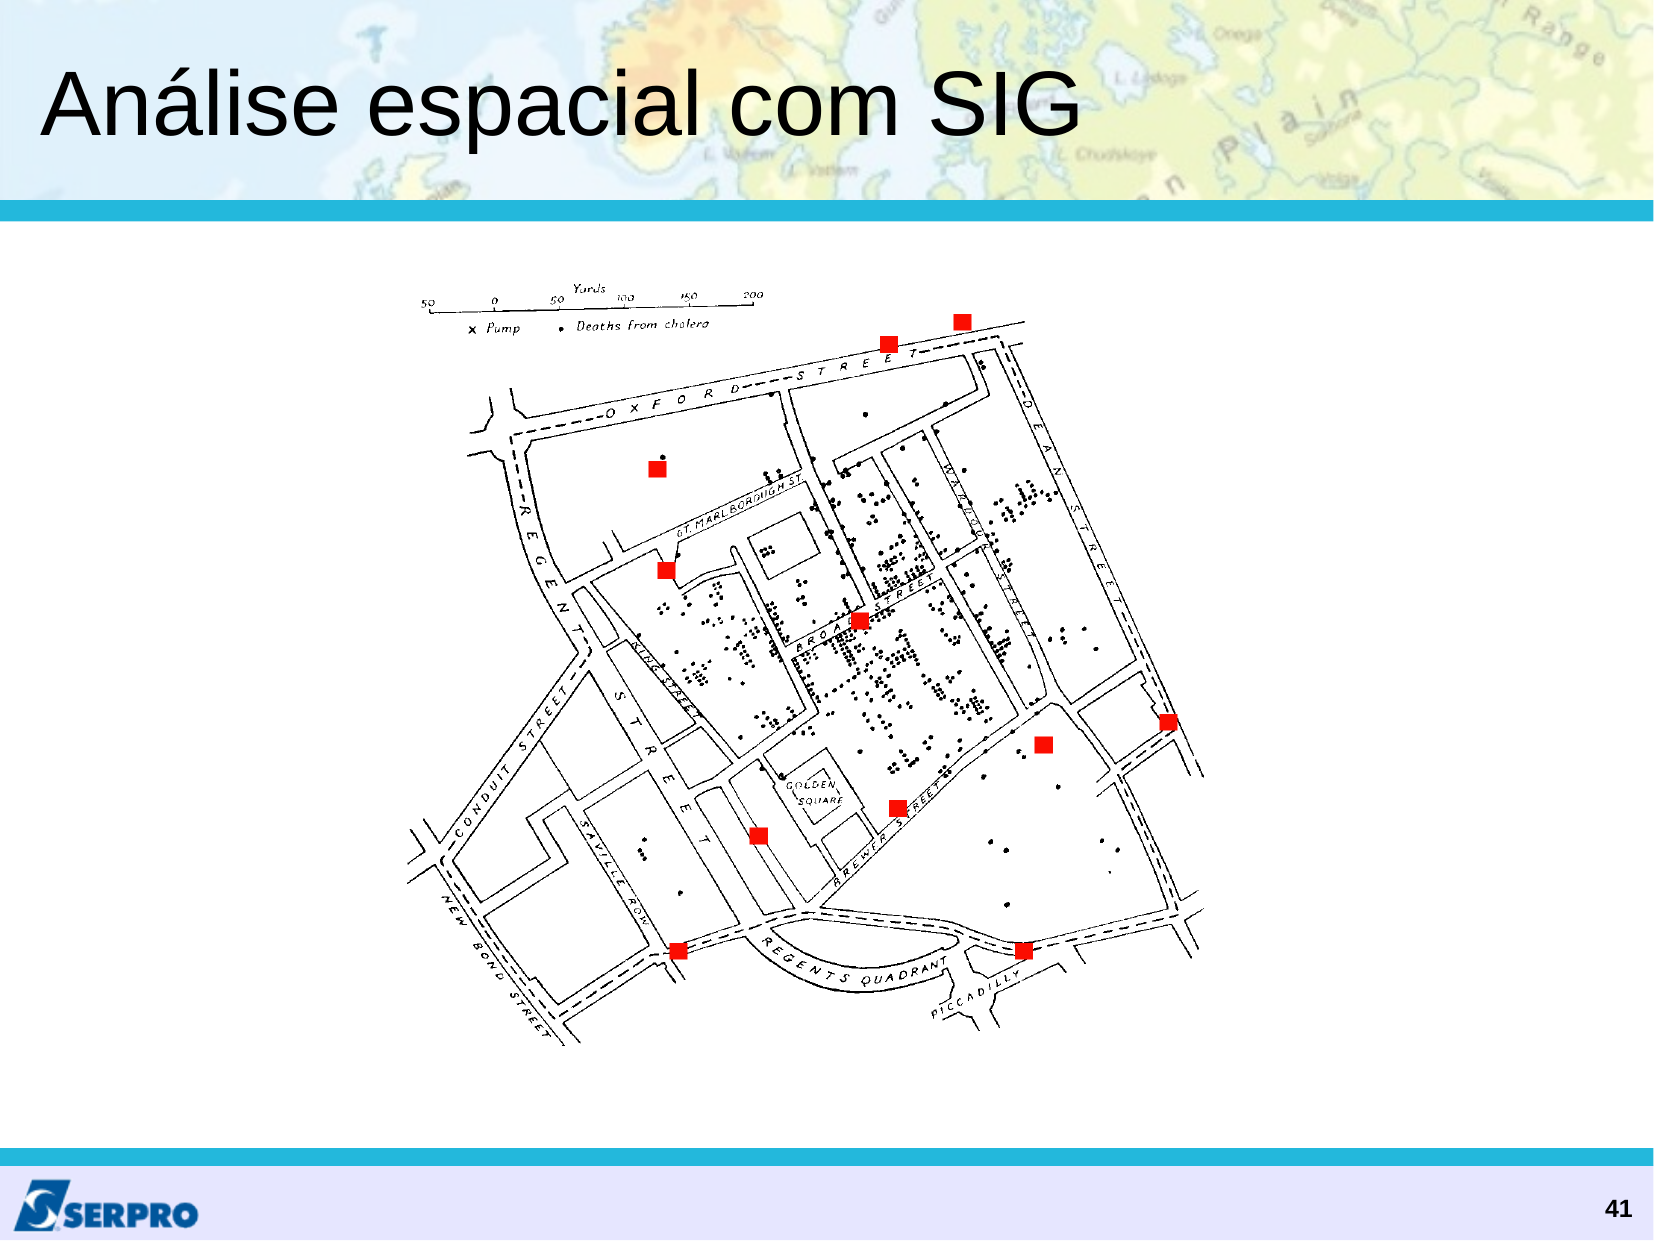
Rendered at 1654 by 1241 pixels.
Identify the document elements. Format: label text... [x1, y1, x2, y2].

picture [10, 1177, 201, 1235]
picture [359, 261, 1297, 1081]
title Análise espacial com SIG [40, 49, 1614, 159]
